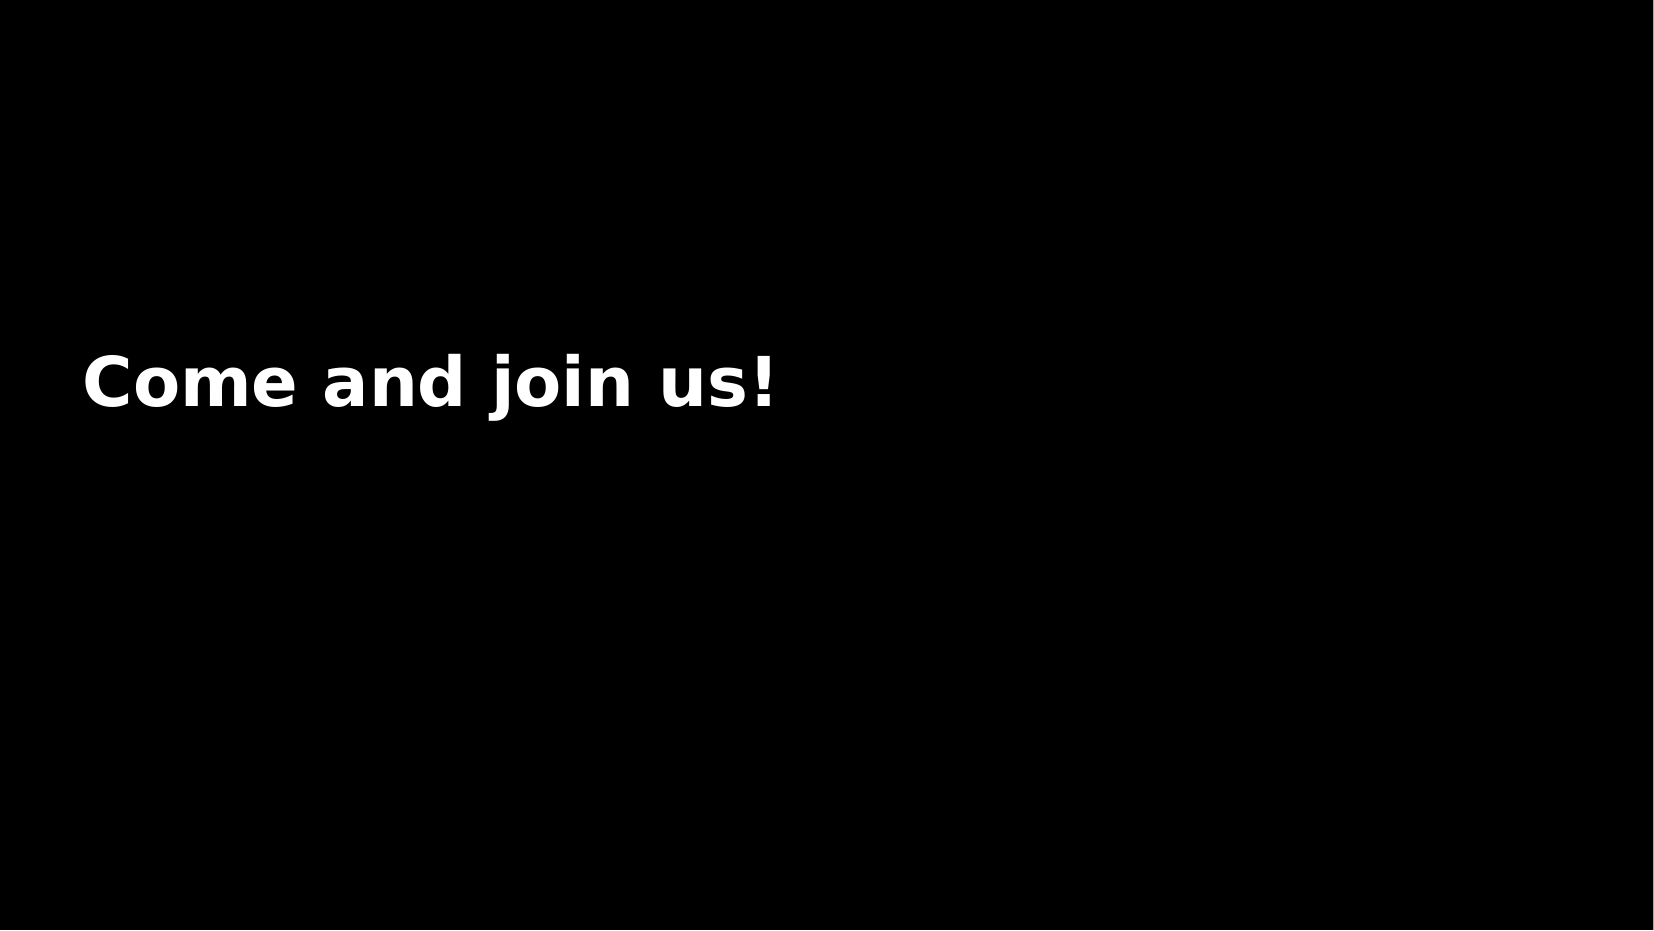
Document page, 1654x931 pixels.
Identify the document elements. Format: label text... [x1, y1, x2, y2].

title Come and join us! [82, 305, 1571, 461]
